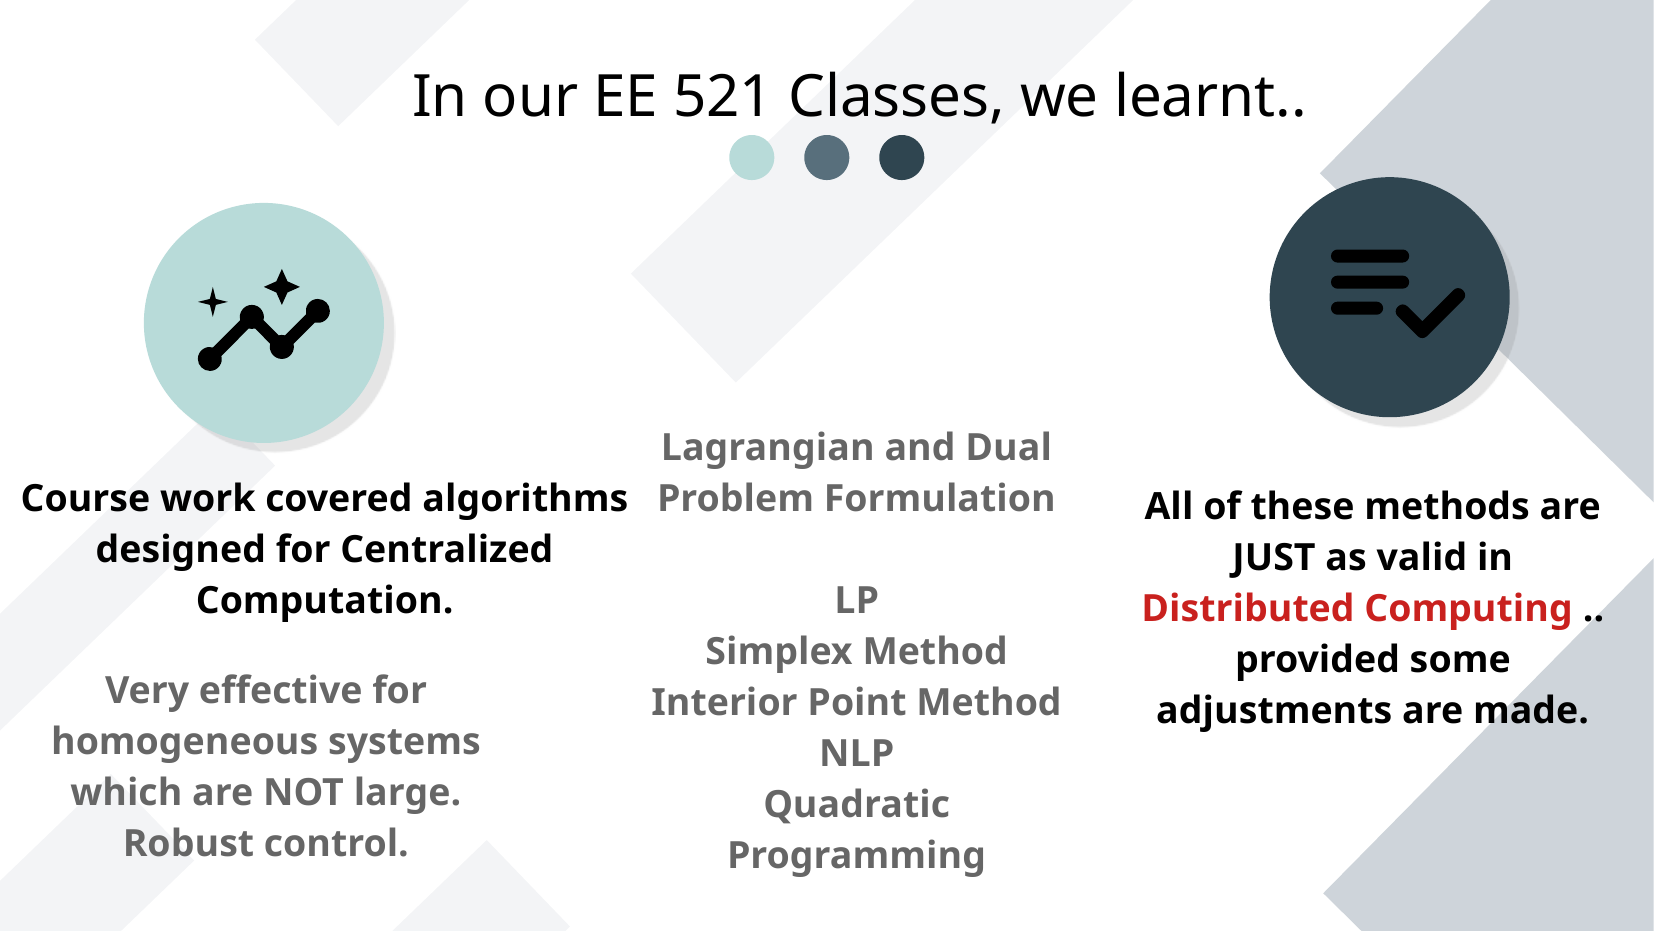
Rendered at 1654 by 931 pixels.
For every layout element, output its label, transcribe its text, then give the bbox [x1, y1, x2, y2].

text_box Very effective for homogeneous systems which are NOT large. Robust control. [30, 656, 502, 928]
text_box [879, 135, 925, 181]
text_box [729, 135, 775, 181]
text_box Course work covered algorithms designed for Centralized Computation. [0, 464, 621, 671]
text_box [143, 202, 384, 443]
text_box In our EE 521 Classes, we learnt.. [272, 46, 1447, 226]
text_box All of these methods are JUST as valid in Distributed Computing .. provided some adjustments are made. [1122, 472, 1625, 743]
picture [188, 247, 339, 398]
text_box [804, 135, 850, 181]
text_box [1269, 177, 1510, 418]
text_box Lagrangian and Dual Problem Formulation LP Simplex Method Interior Point Method NLP Quadratic Programming [621, 413, 1093, 888]
picture [1314, 207, 1478, 371]
